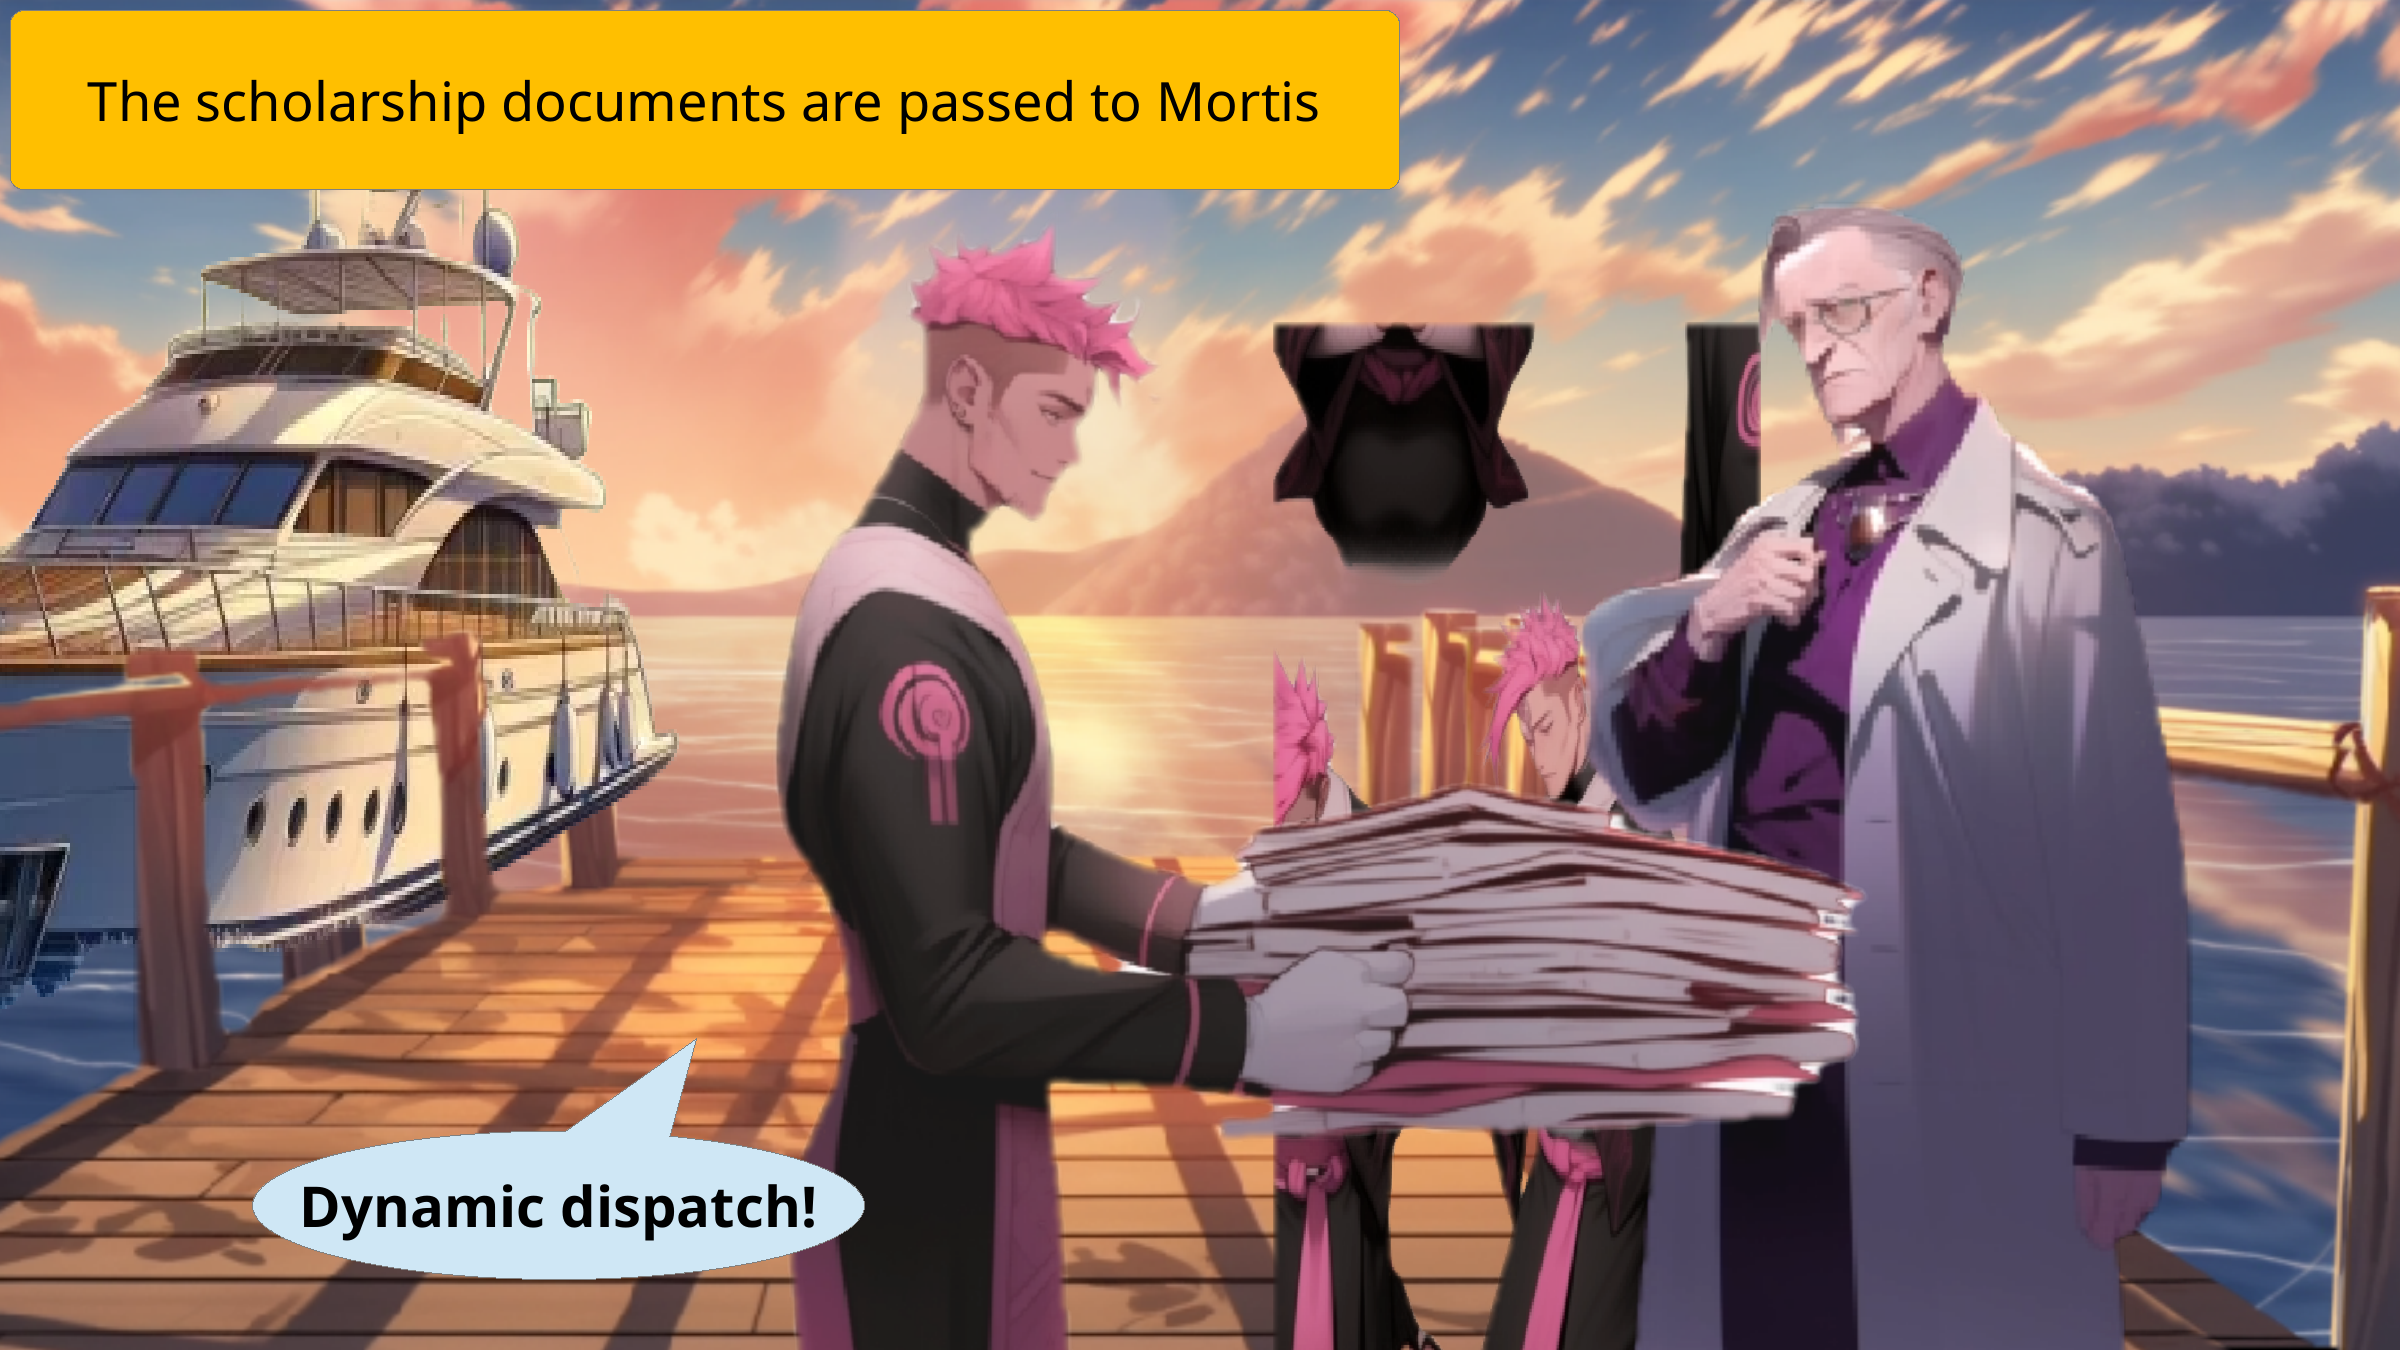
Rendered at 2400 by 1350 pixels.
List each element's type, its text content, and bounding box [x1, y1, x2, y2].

text_box The scholarship documents are passed to Mortis [10, 10, 1400, 190]
picture [0, 0, 2400, 1350]
text_box Dynamic dispatch! [252, 1038, 865, 1280]
